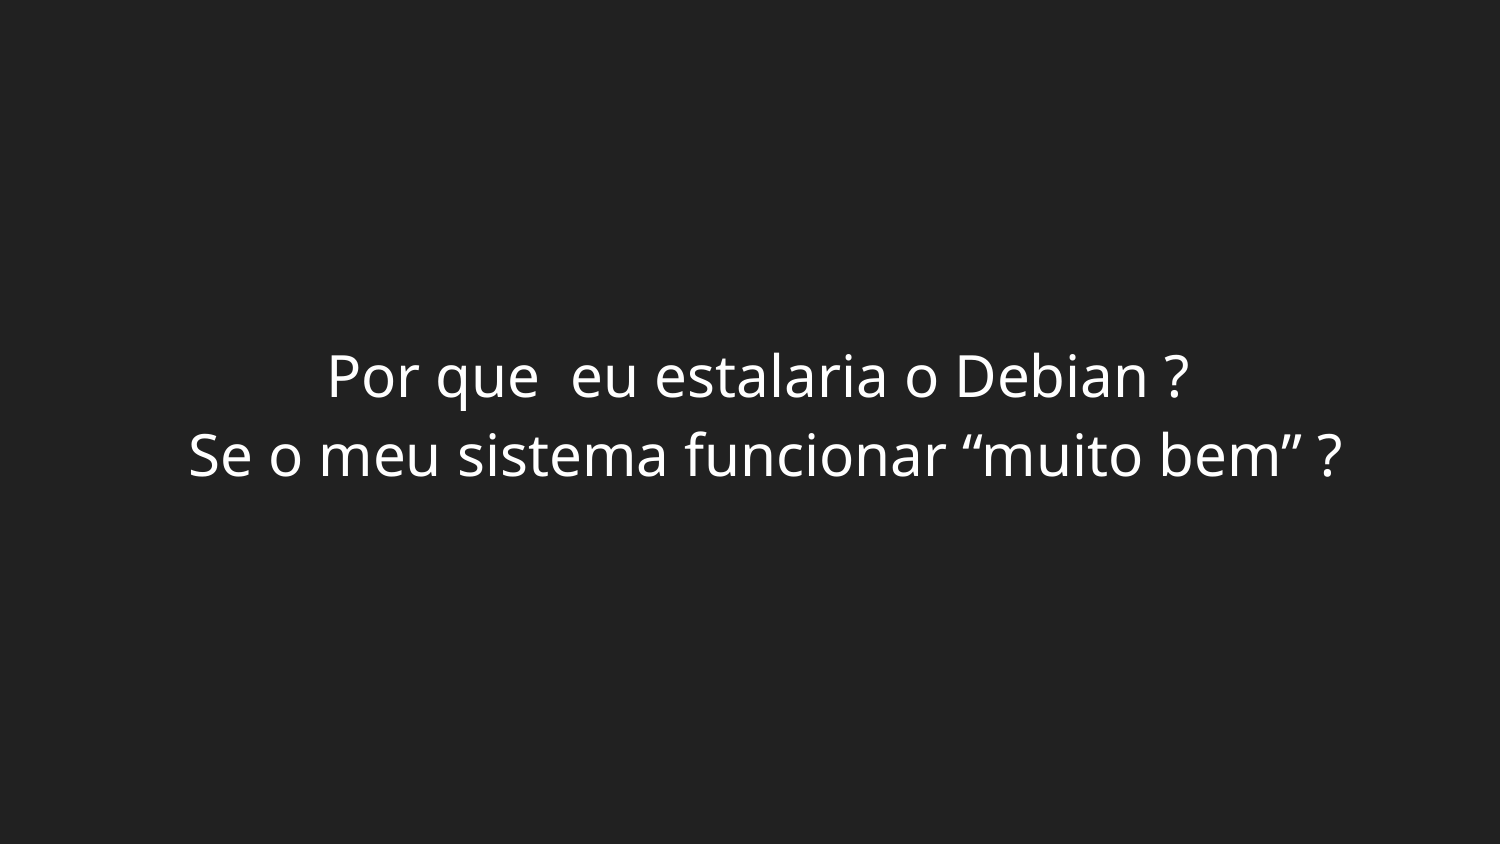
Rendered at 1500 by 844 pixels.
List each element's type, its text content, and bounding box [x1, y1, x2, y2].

title Por que eu estalaria o Debian ? Se o meu sistema funcionar “muito bem” ? [165, 248, 1367, 581]
